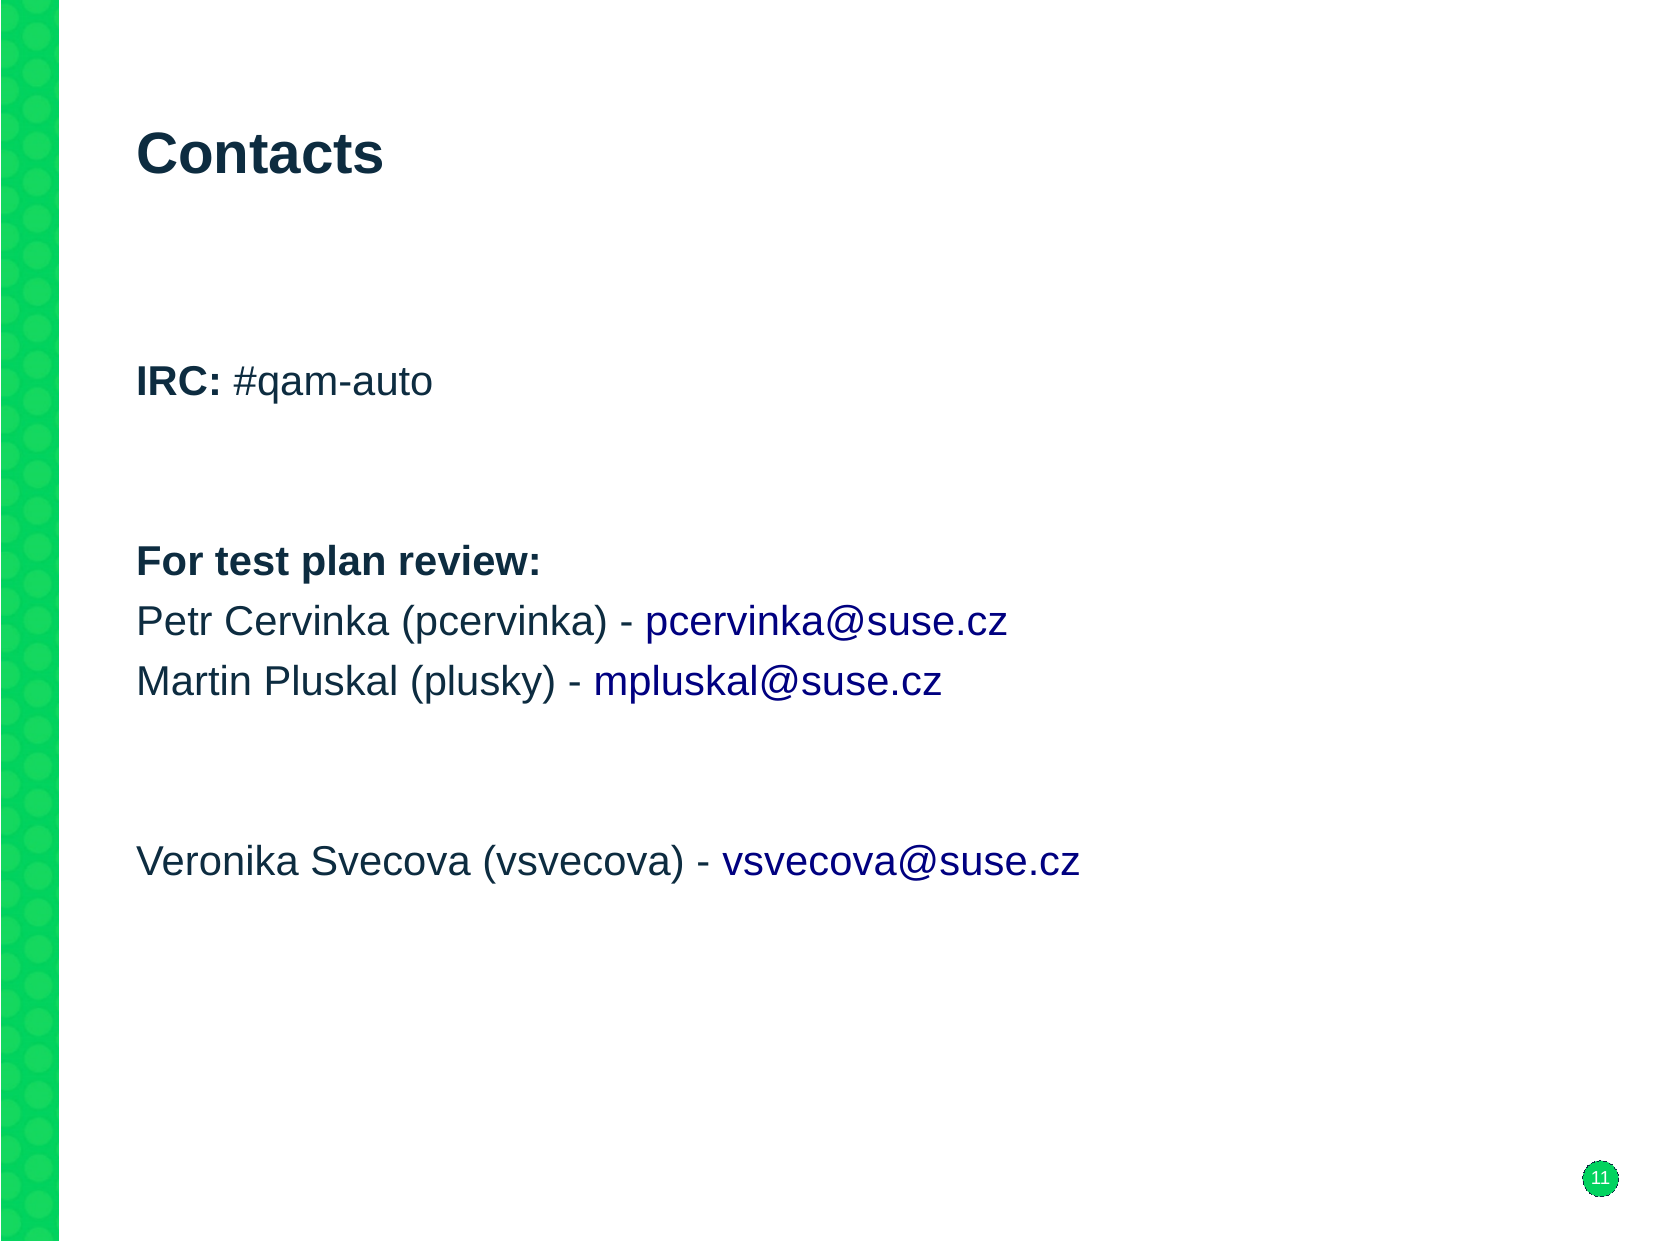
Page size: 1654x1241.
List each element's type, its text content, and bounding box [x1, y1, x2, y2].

picture [1, 0, 59, 1241]
list IRC: #qam-auto For test plan review: Petr Cervinka (pcervinka) - pcervinka@suse.cz Martin Pluskal (plusky) - mpluskal@suse.cz Veronika Svecova (vsvecova) - vsvecova@suse.cz [121, 290, 1531, 1100]
title Contacts [121, 49, 1531, 257]
